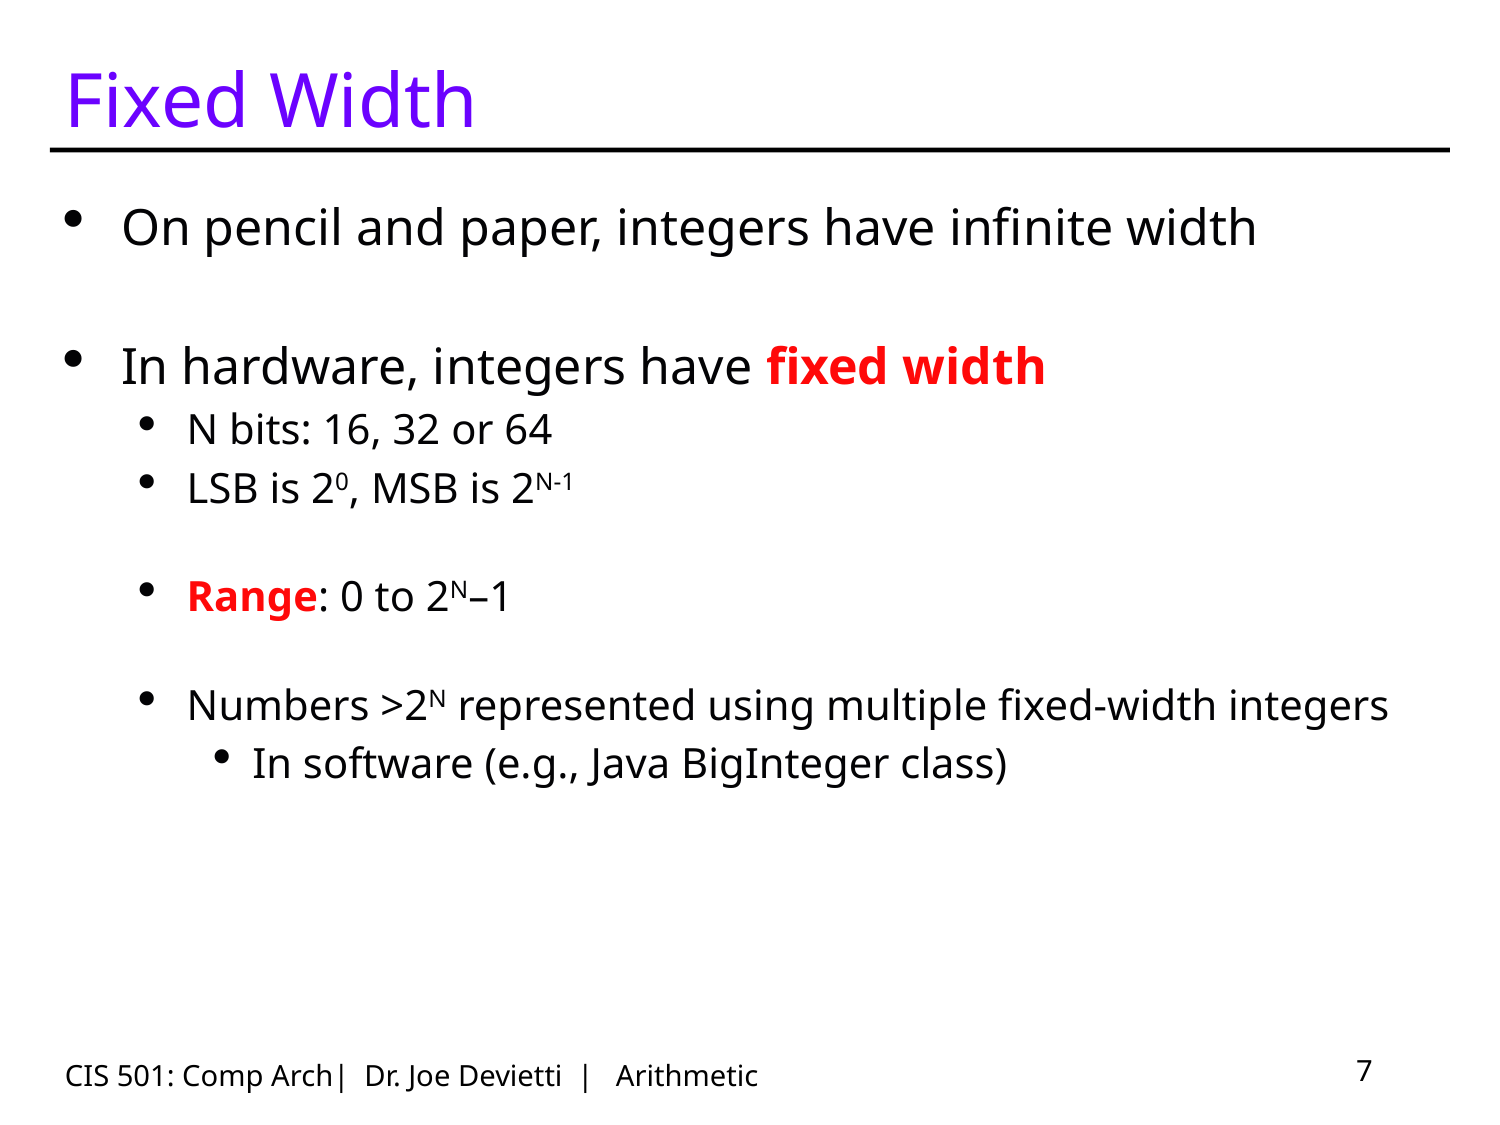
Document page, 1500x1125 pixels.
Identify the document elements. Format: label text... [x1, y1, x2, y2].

text_box On pencil and paper, integers have infinite width In hardware, integers have fixed width N bits: 16, 32 or 64 LSB is 20, MSB is 2N-1 Range: 0 to 2N–1 Numbers >2N represented using multiple fixed-width integers In software (e.g., Java BigInteger class) [49, 187, 1450, 1025]
text_box <number> [1074, 1049, 1388, 1100]
text_box CIS 501: Comp Arch| Dr. Joe Devietti | Arithmetic [49, 1049, 988, 1100]
text_box Fixed Width [49, 37, 1363, 150]
